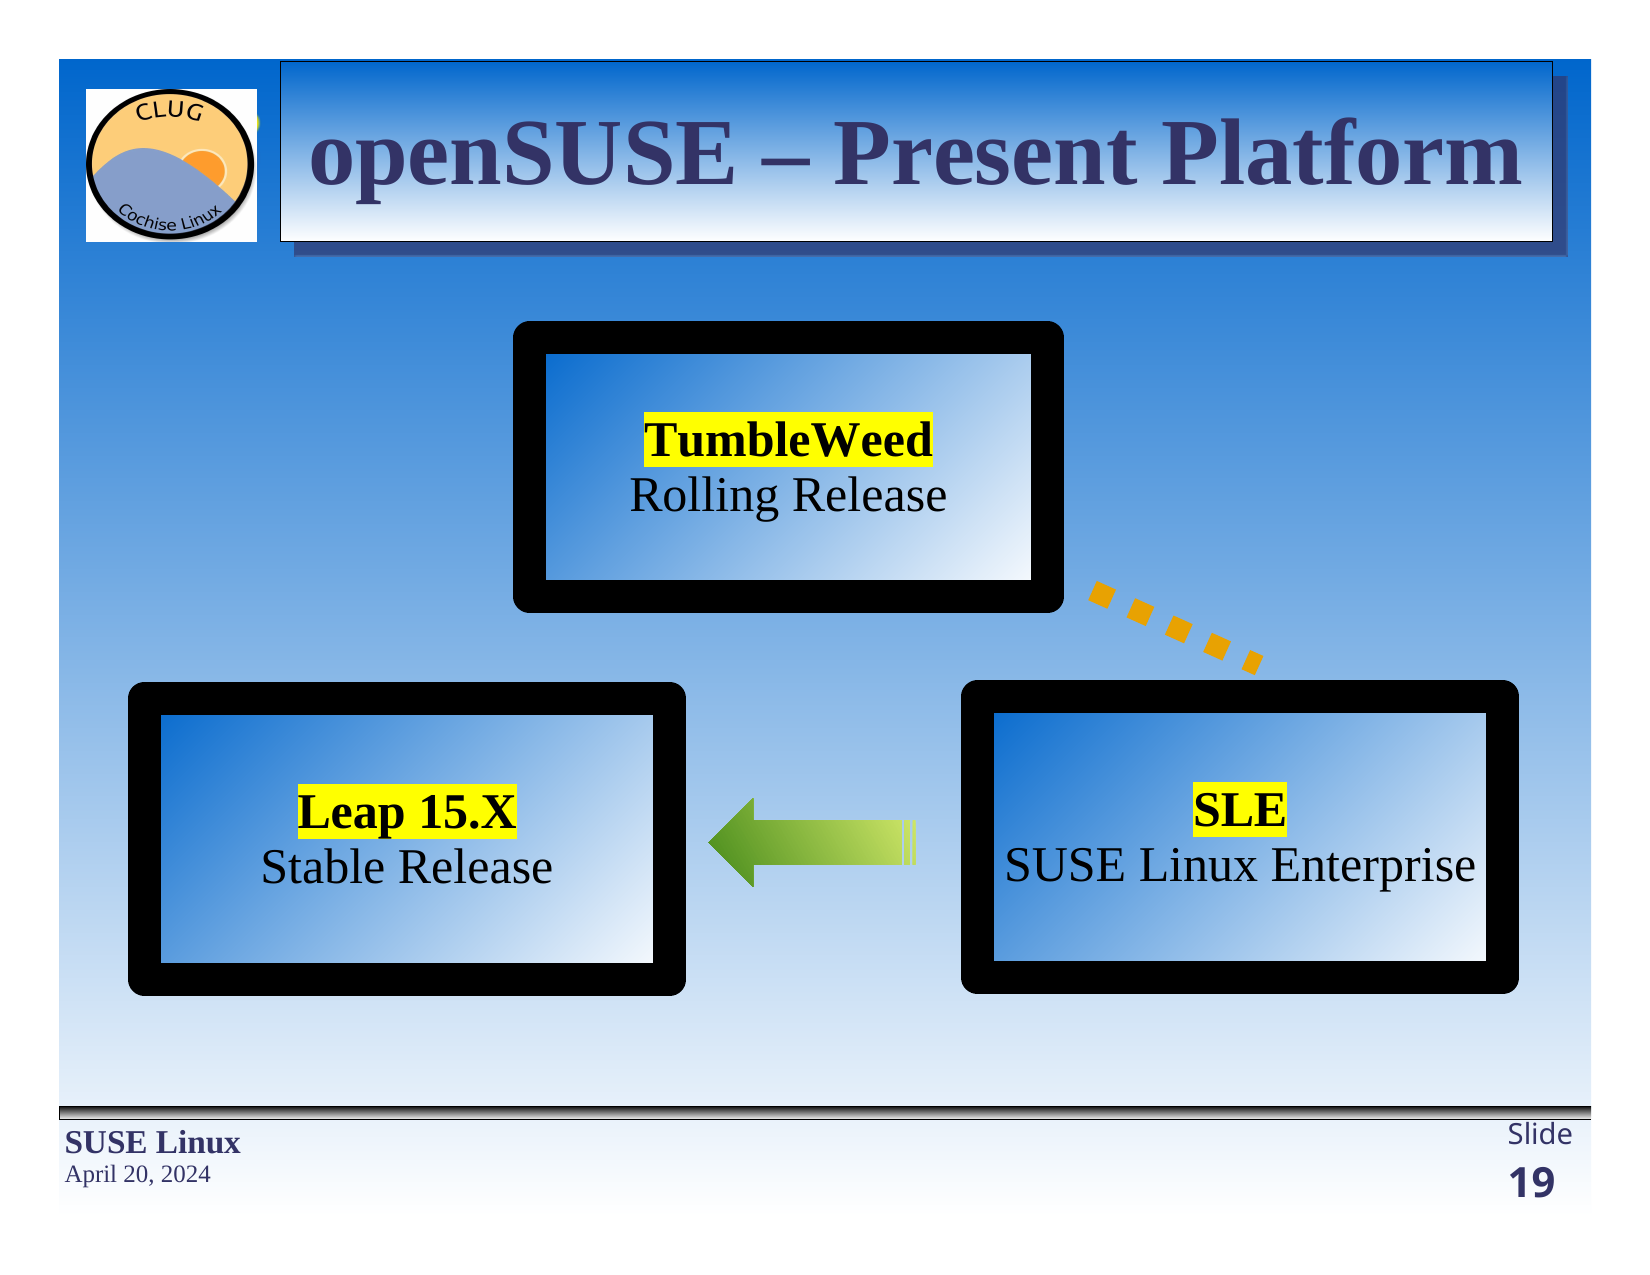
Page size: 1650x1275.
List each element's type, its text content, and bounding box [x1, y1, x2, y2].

title openSUSE – Present Platform [280, 62, 1553, 243]
text_box [904, 820, 910, 865]
text_box [708, 798, 902, 887]
text_box [912, 820, 916, 865]
text_box TumbleWeed Rolling Release [529, 337, 1048, 597]
picture [86, 89, 280, 242]
text_box SLE SUSE Linux Enterprise [977, 696, 1503, 978]
text_box Leap 15.X Stable Release [144, 698, 670, 980]
